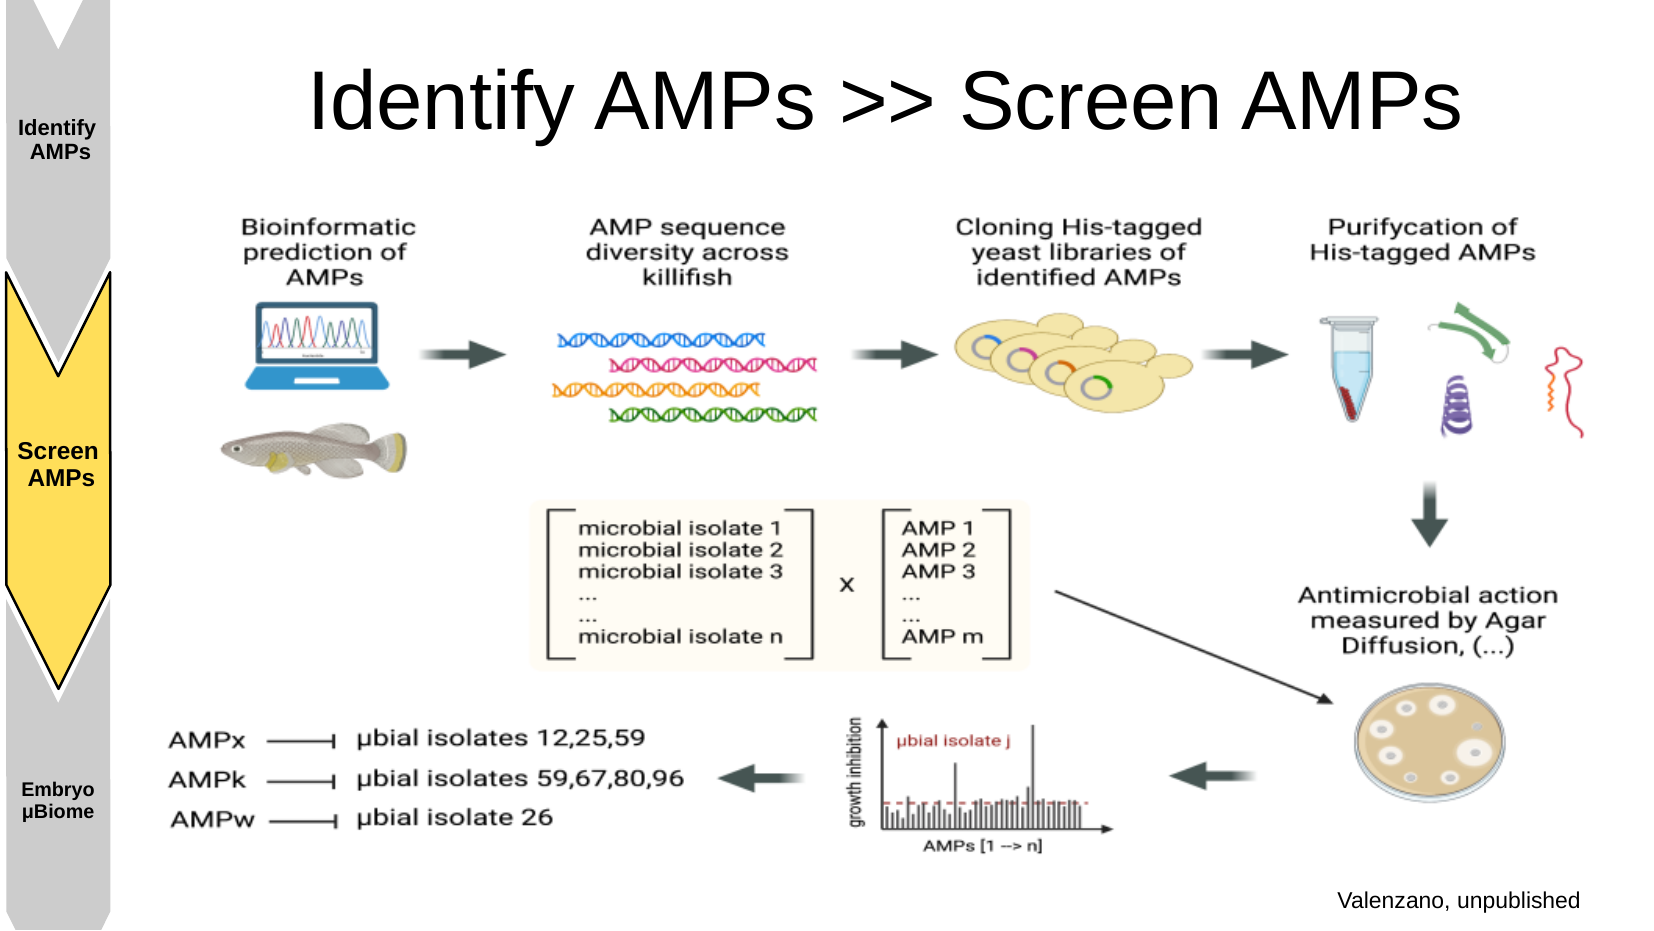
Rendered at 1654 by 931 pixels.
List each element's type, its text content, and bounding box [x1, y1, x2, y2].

picture [0, 0, 1642, 931]
title Identify AMPs >> Screen AMPs [106, 23, 1595, 179]
text_box Valenzano, unpublished [1322, 880, 1619, 922]
